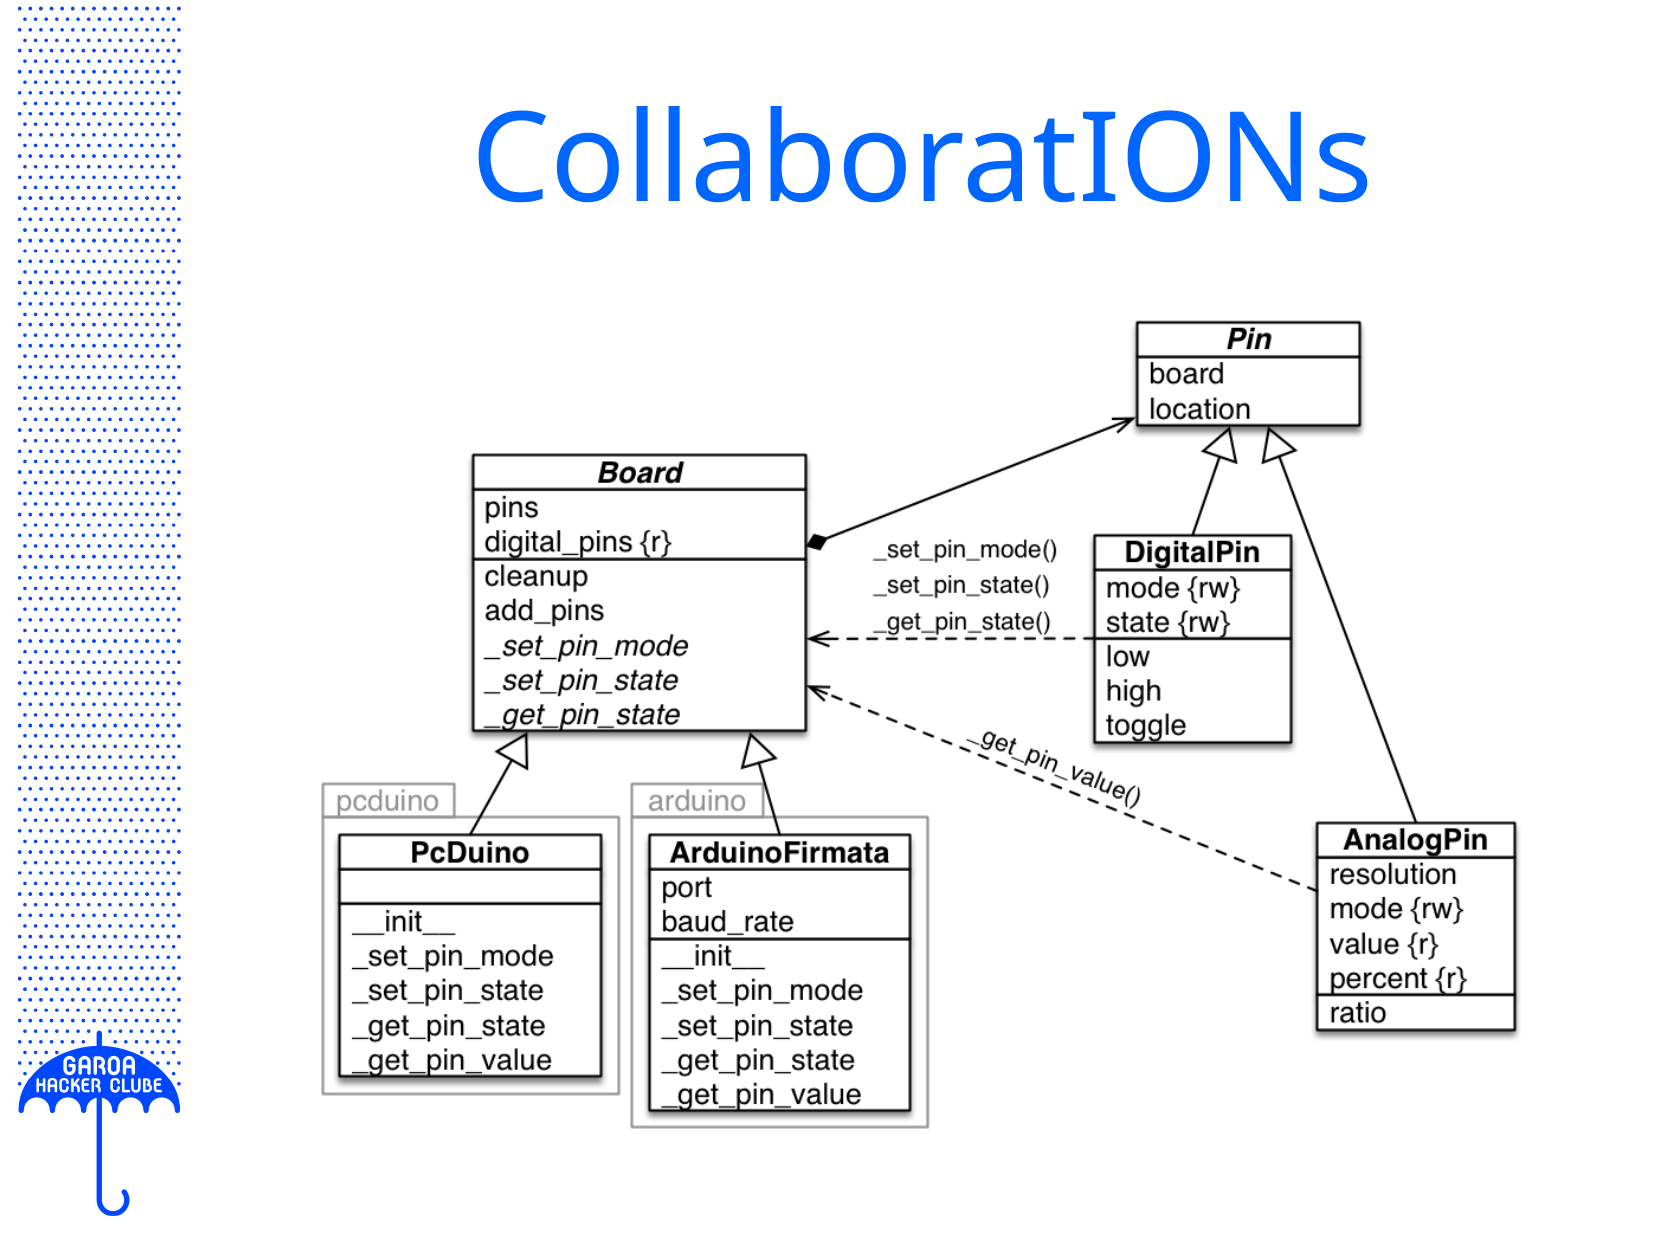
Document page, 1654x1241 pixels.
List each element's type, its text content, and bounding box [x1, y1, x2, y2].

picture [294, 290, 1551, 1156]
picture [17, 0, 181, 1216]
title CollaboratIONs [210, 49, 1636, 257]
